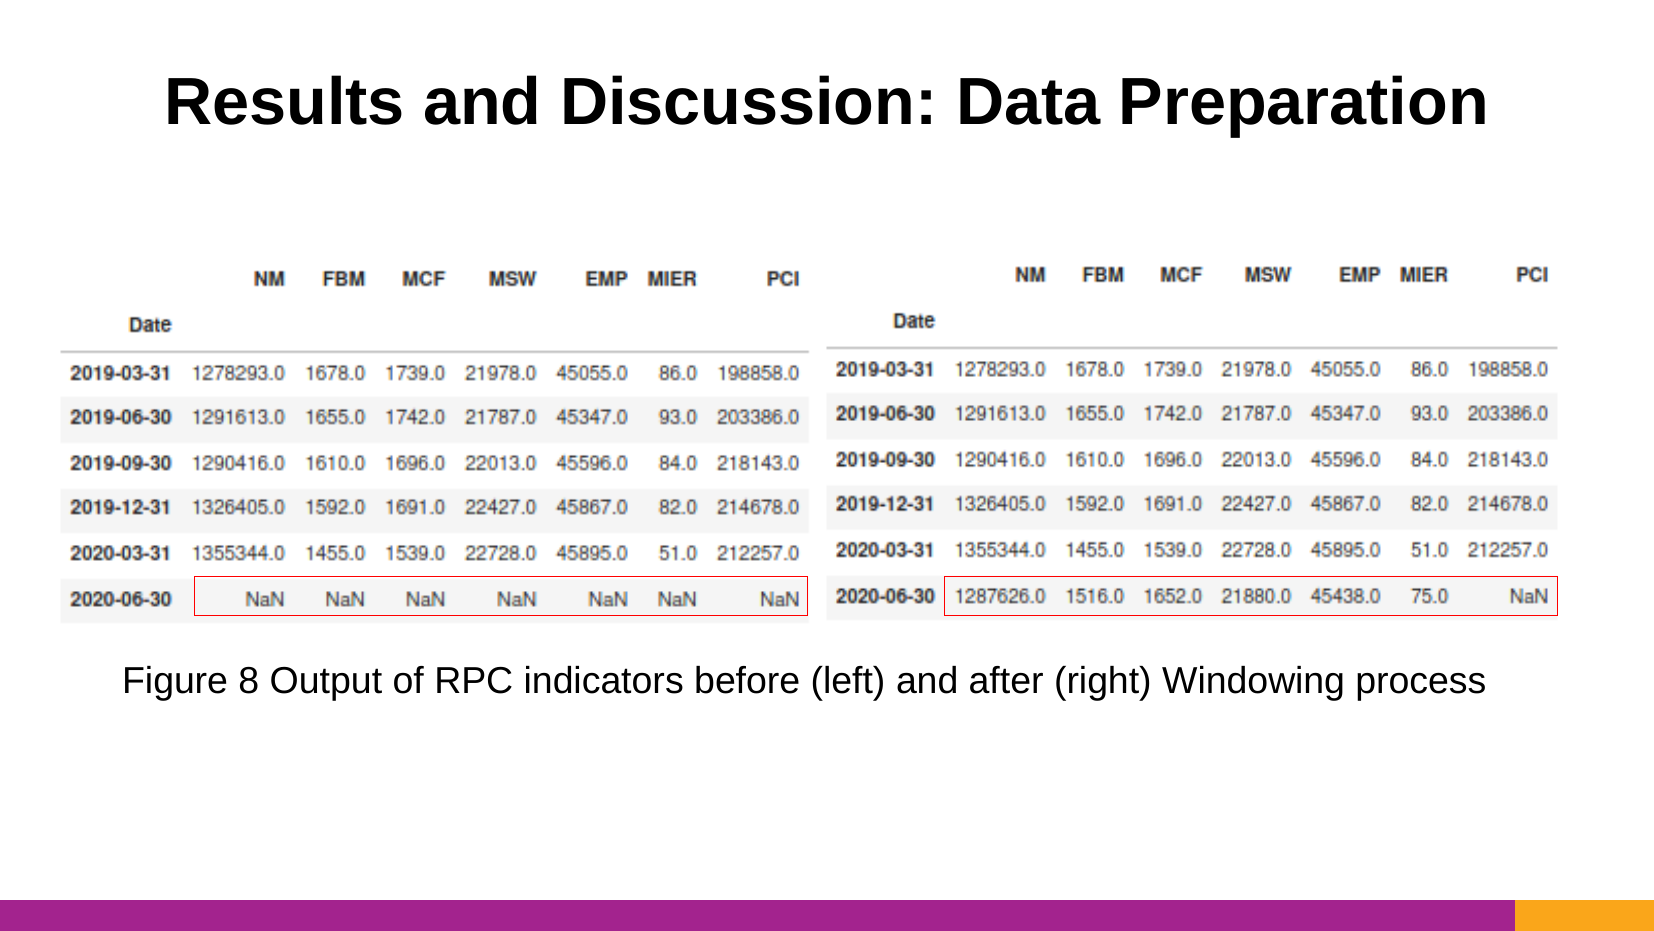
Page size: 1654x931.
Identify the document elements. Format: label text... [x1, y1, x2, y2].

text_box Results and Discussion: Data Preparation [83, 37, 1572, 166]
text_box Figure 8 Output of RPC indicators before (left) and after (right) Windowing process [75, 630, 1546, 709]
text_box [0, 900, 1654, 931]
picture [57, 255, 1568, 634]
